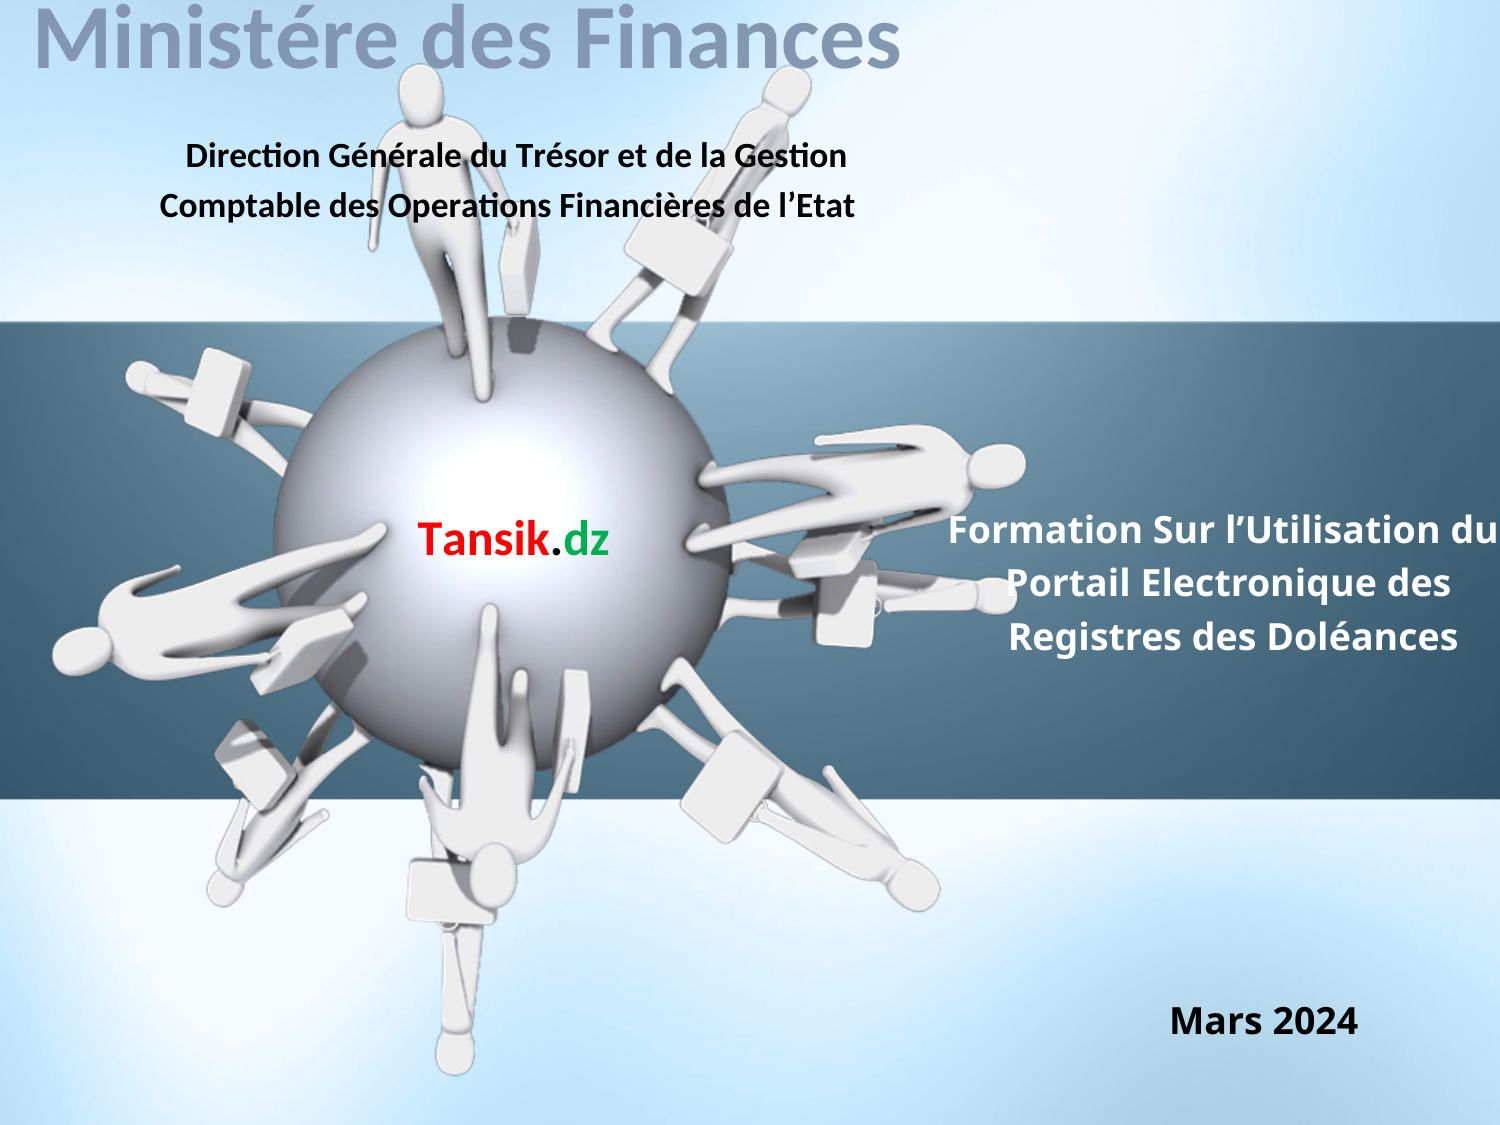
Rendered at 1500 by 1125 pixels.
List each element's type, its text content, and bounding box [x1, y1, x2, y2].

subtitle Mars 2024 [1080, 989, 1447, 1102]
text_box Ministére des Finances [17, 0, 1447, 95]
text_box Tansik.dz [402, 498, 639, 574]
text_box Formation Sur l’Utilisation du Portail Electronique des Registres des Doléances [851, 498, 1500, 665]
text_box Direction Générale du Trésor et de la Gestion Comptable des Operations Financières de l’Etat [144, 124, 1500, 200]
picture [1125, 878, 1500, 1090]
